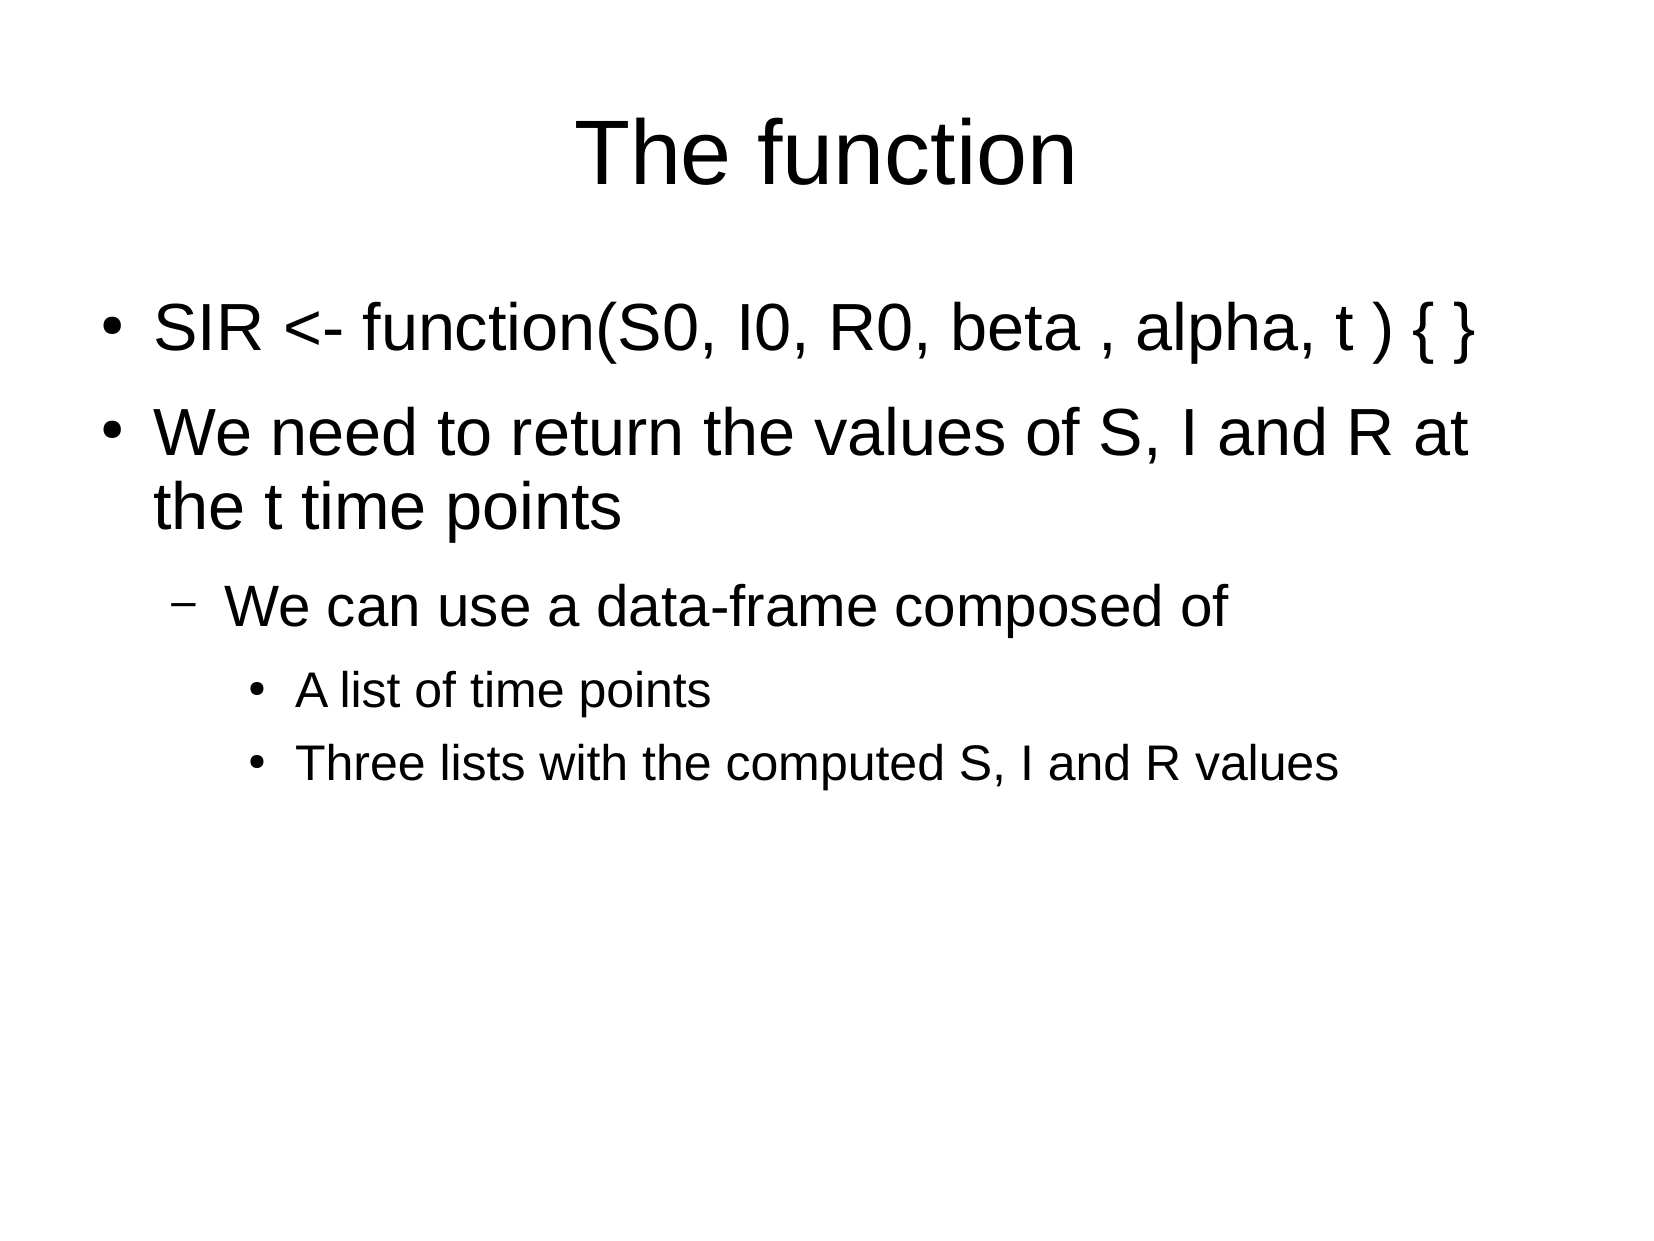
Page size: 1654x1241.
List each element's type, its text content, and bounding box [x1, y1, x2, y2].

title The function [82, 49, 1571, 257]
list SIR <- function(S0, I0, R0, beta , alpha, t ) { } We need to return the values of S, I and R at the t time points We can use a data-frame composed of A list of time points Three lists with the computed S, I and R values [82, 290, 1571, 1010]
